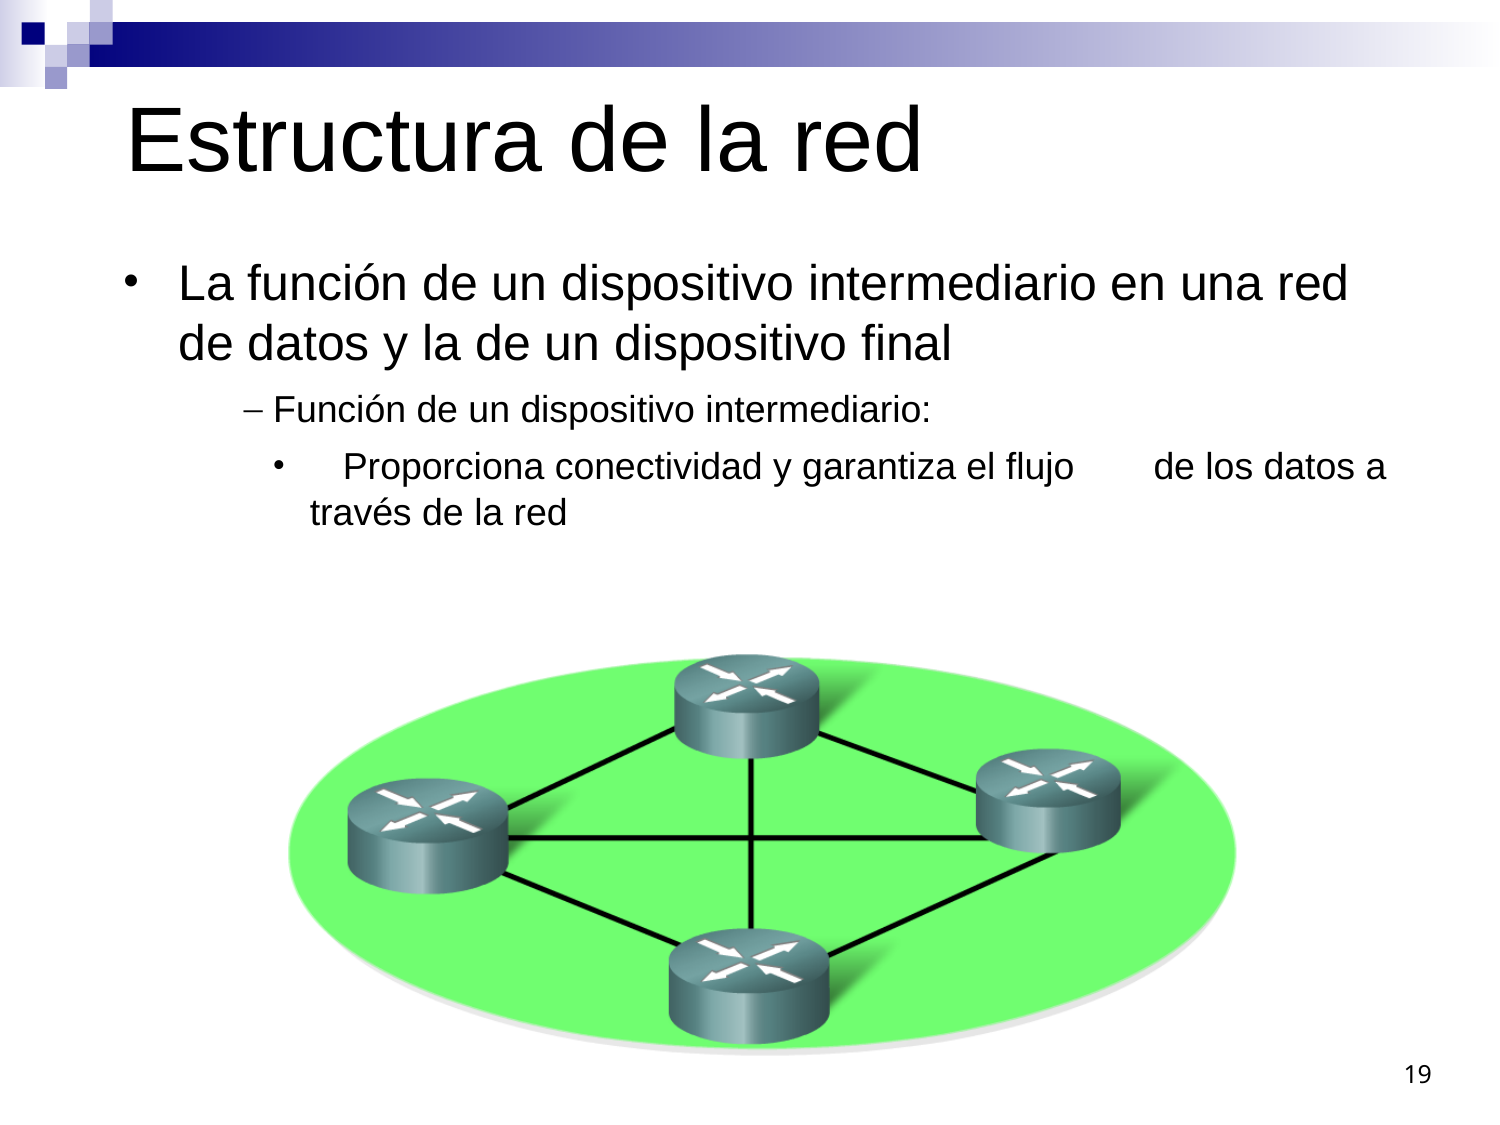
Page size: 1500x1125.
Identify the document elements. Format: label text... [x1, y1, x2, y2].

text_box Estructura de la red [110, 66, 1447, 204]
picture [259, 624, 1256, 1072]
text_box <número> [1074, 1025, 1447, 1101]
text_box La función de un dispositivo intermediario en una red de datos y la de un dispositivo final Función de un dispositivo intermediario: Proporciona conectividad y garantiza el flujo de los datos a través de la red [107, 242, 1411, 1078]
